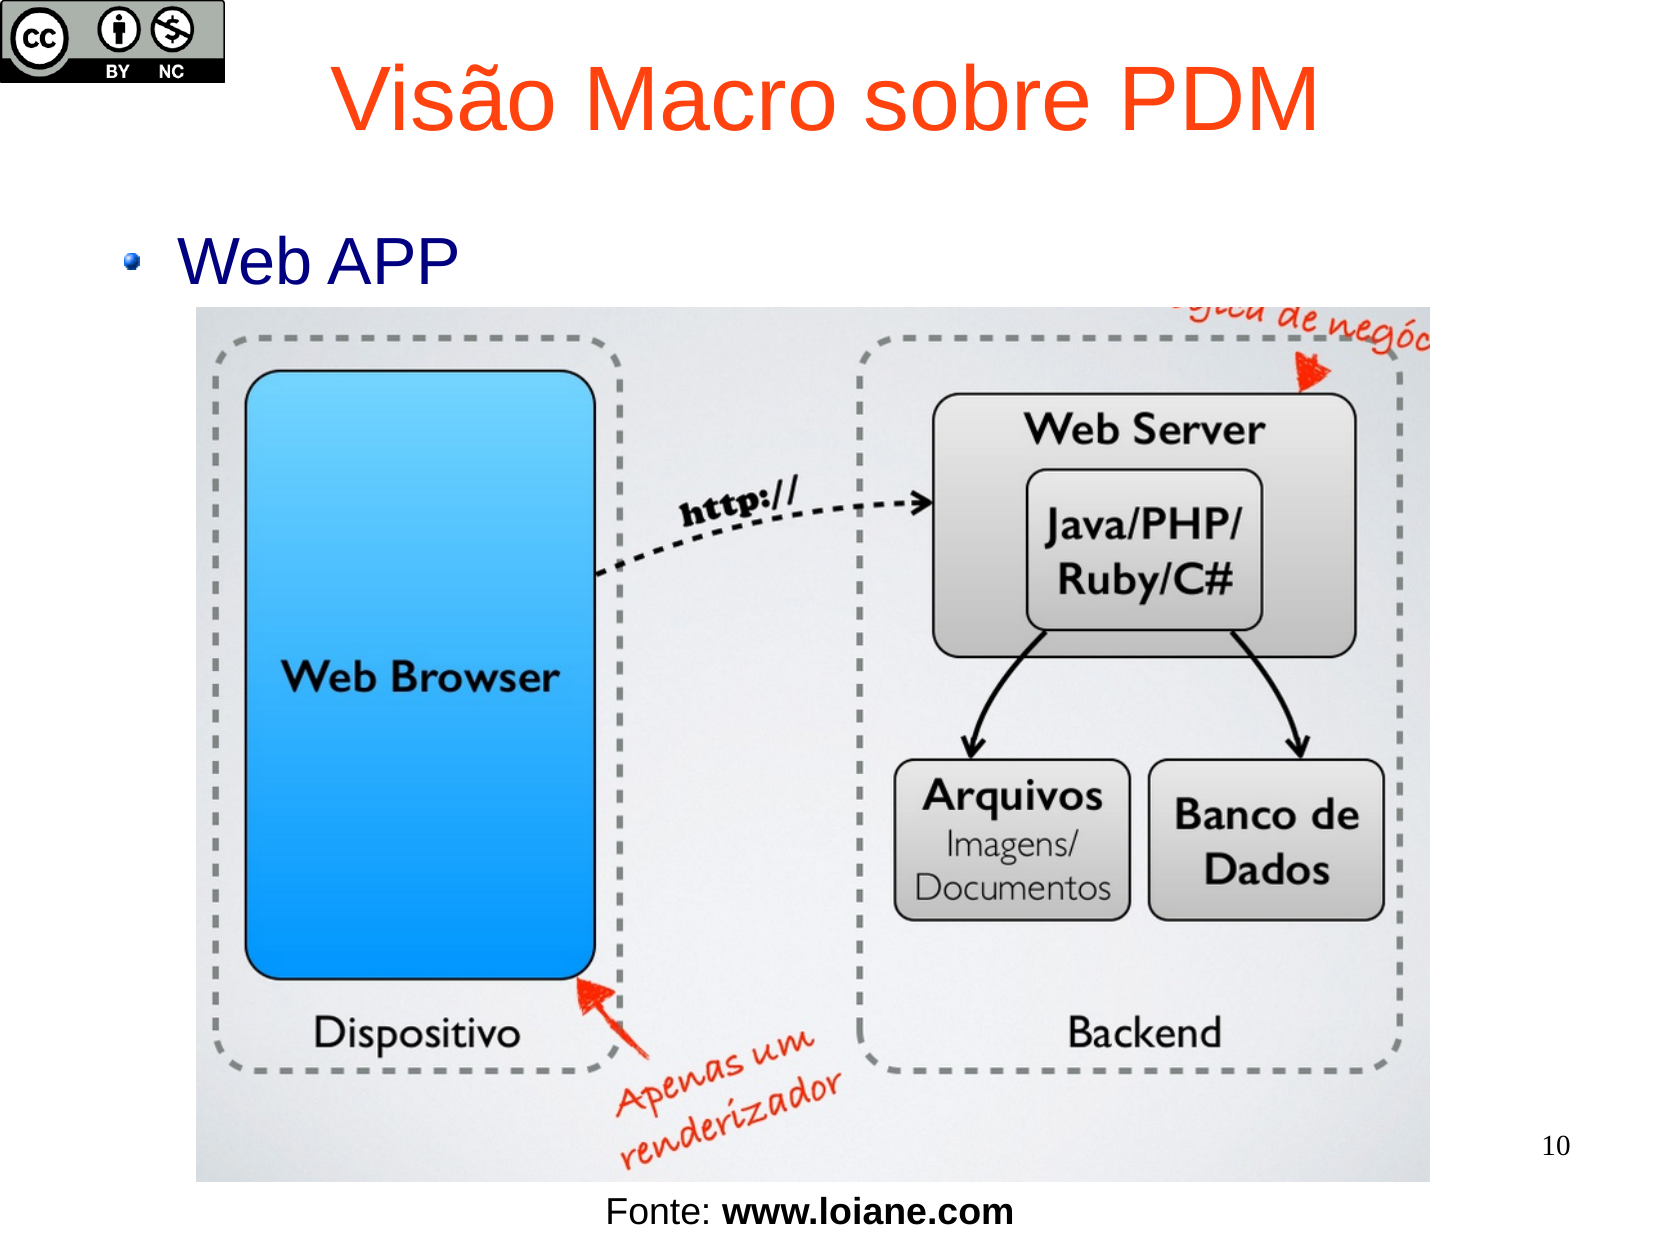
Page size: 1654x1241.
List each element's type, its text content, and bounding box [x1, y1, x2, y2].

text_box Fonte: www.loiane.com [590, 1183, 1041, 1241]
list Web APP [106, 224, 1577, 1090]
picture [196, 307, 1430, 1182]
title Visão Macro sobre PDM [82, 31, 1571, 166]
picture [0, 0, 225, 83]
